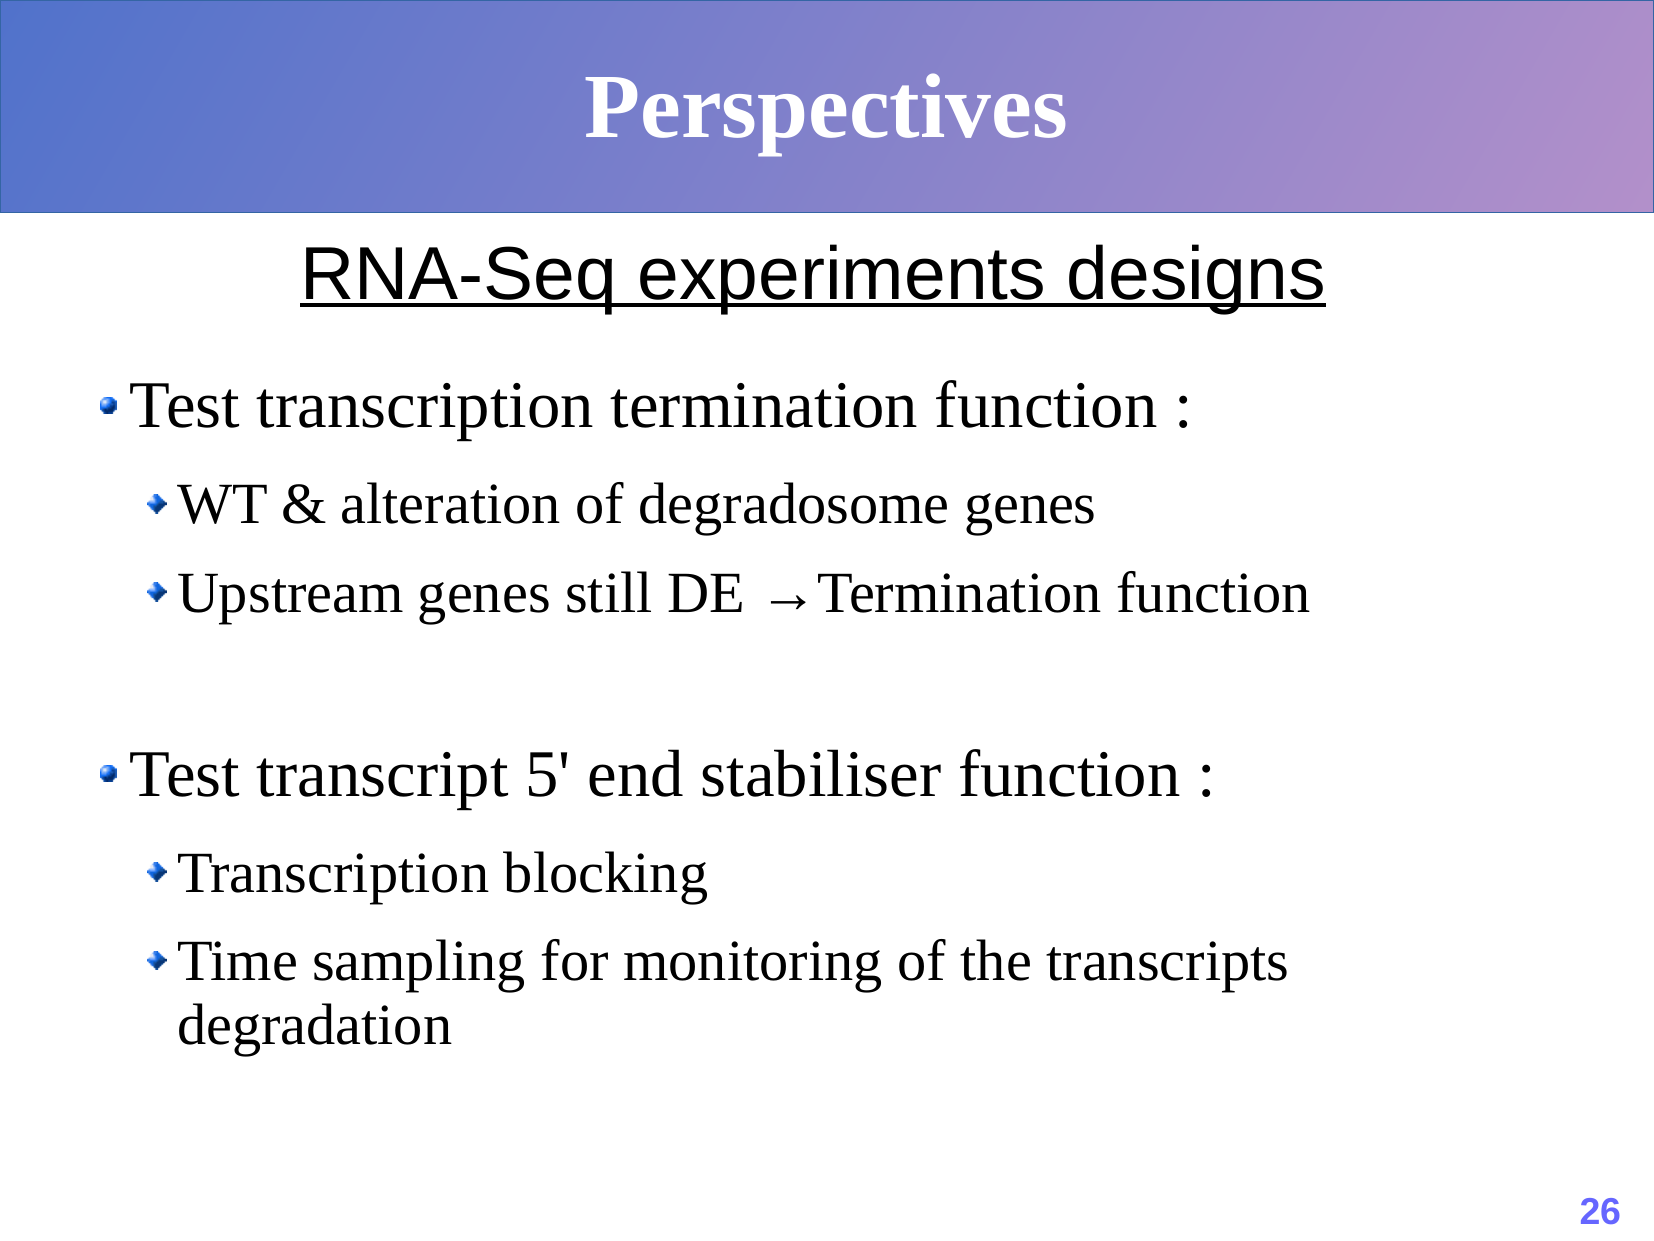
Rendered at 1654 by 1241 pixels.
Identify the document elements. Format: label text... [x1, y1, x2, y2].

title Perspectives [82, 23, 1571, 189]
list Test transcription termination function : WT & alteration of degradosome genes Upstream genes still DE →Termination function Test transcript 5' end stabiliser function : Transcription blocking Time sampling for monitoring of the transcripts degradation [82, 368, 1571, 1158]
text_box RNA-Seq experiments designs [249, 223, 1404, 323]
text_box 26 [1564, 1183, 1642, 1241]
